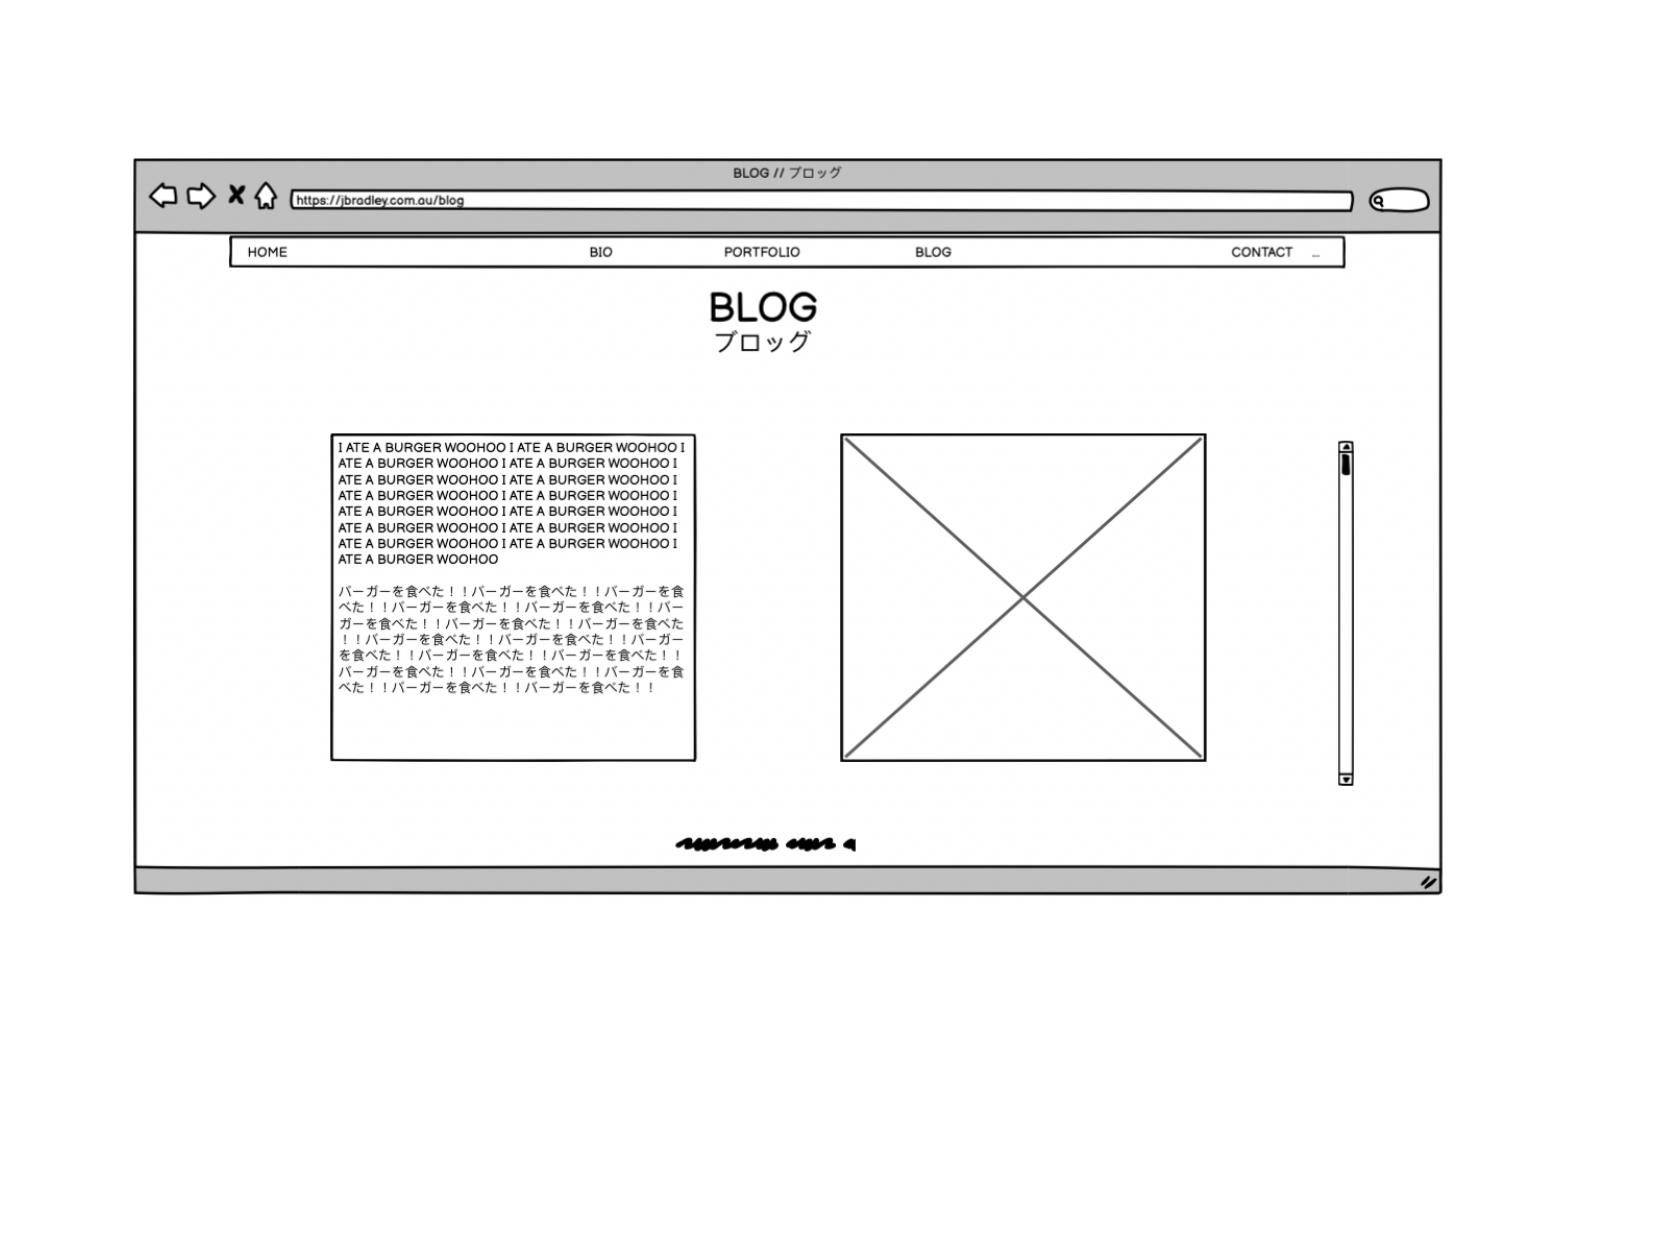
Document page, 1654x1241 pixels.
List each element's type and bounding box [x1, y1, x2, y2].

picture [127, 156, 1453, 907]
